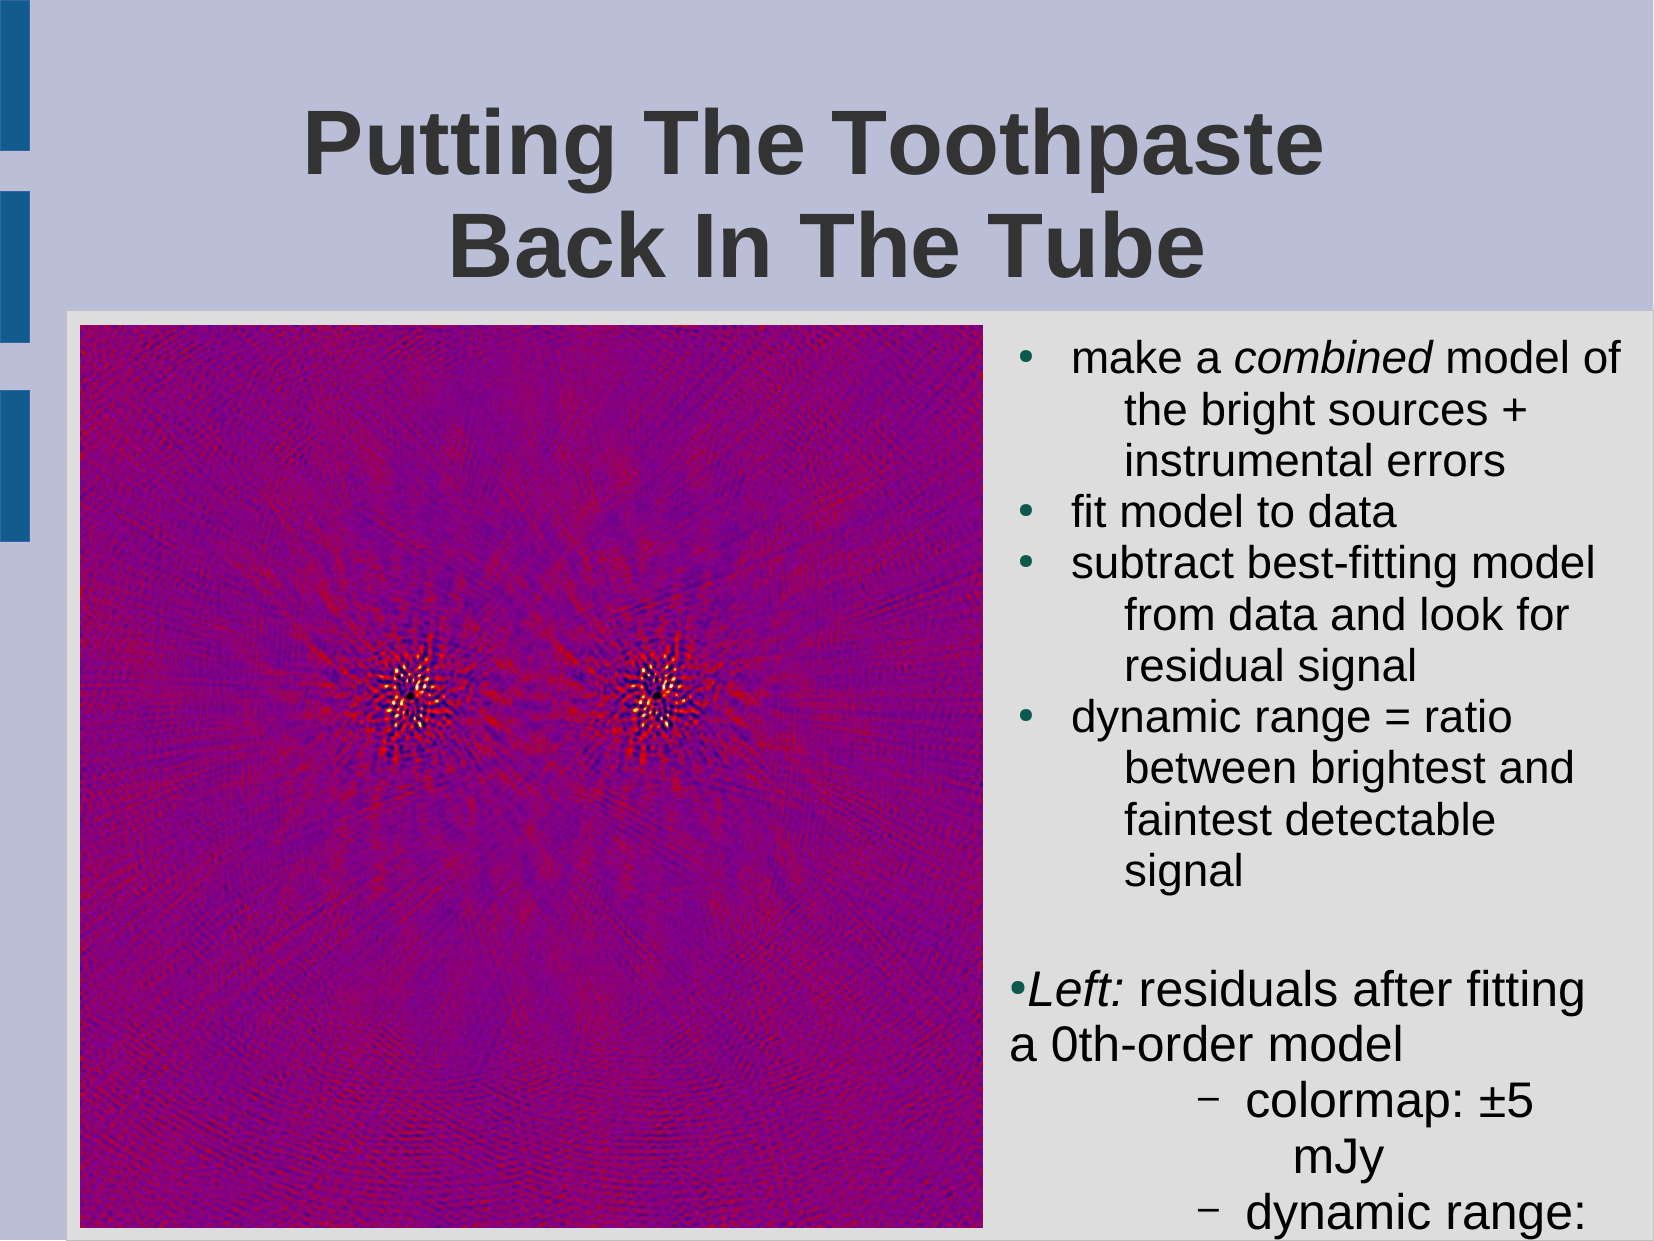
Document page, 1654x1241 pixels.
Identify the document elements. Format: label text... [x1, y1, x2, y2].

title Putting The Toothpaste Back In The Tube [121, 91, 1534, 299]
list Left: residuals after fitting a 0th-order model colormap: ±5 mJy dynamic range: 1:100 [1009, 960, 1600, 1211]
list make a combined model of the bright sources + instrumental errors fit model to data subtract best-fitting model from data and look for residual signal dynamic range = ratio between brightest and faintest detectable signal [982, 332, 1627, 846]
picture [80, 325, 983, 1228]
